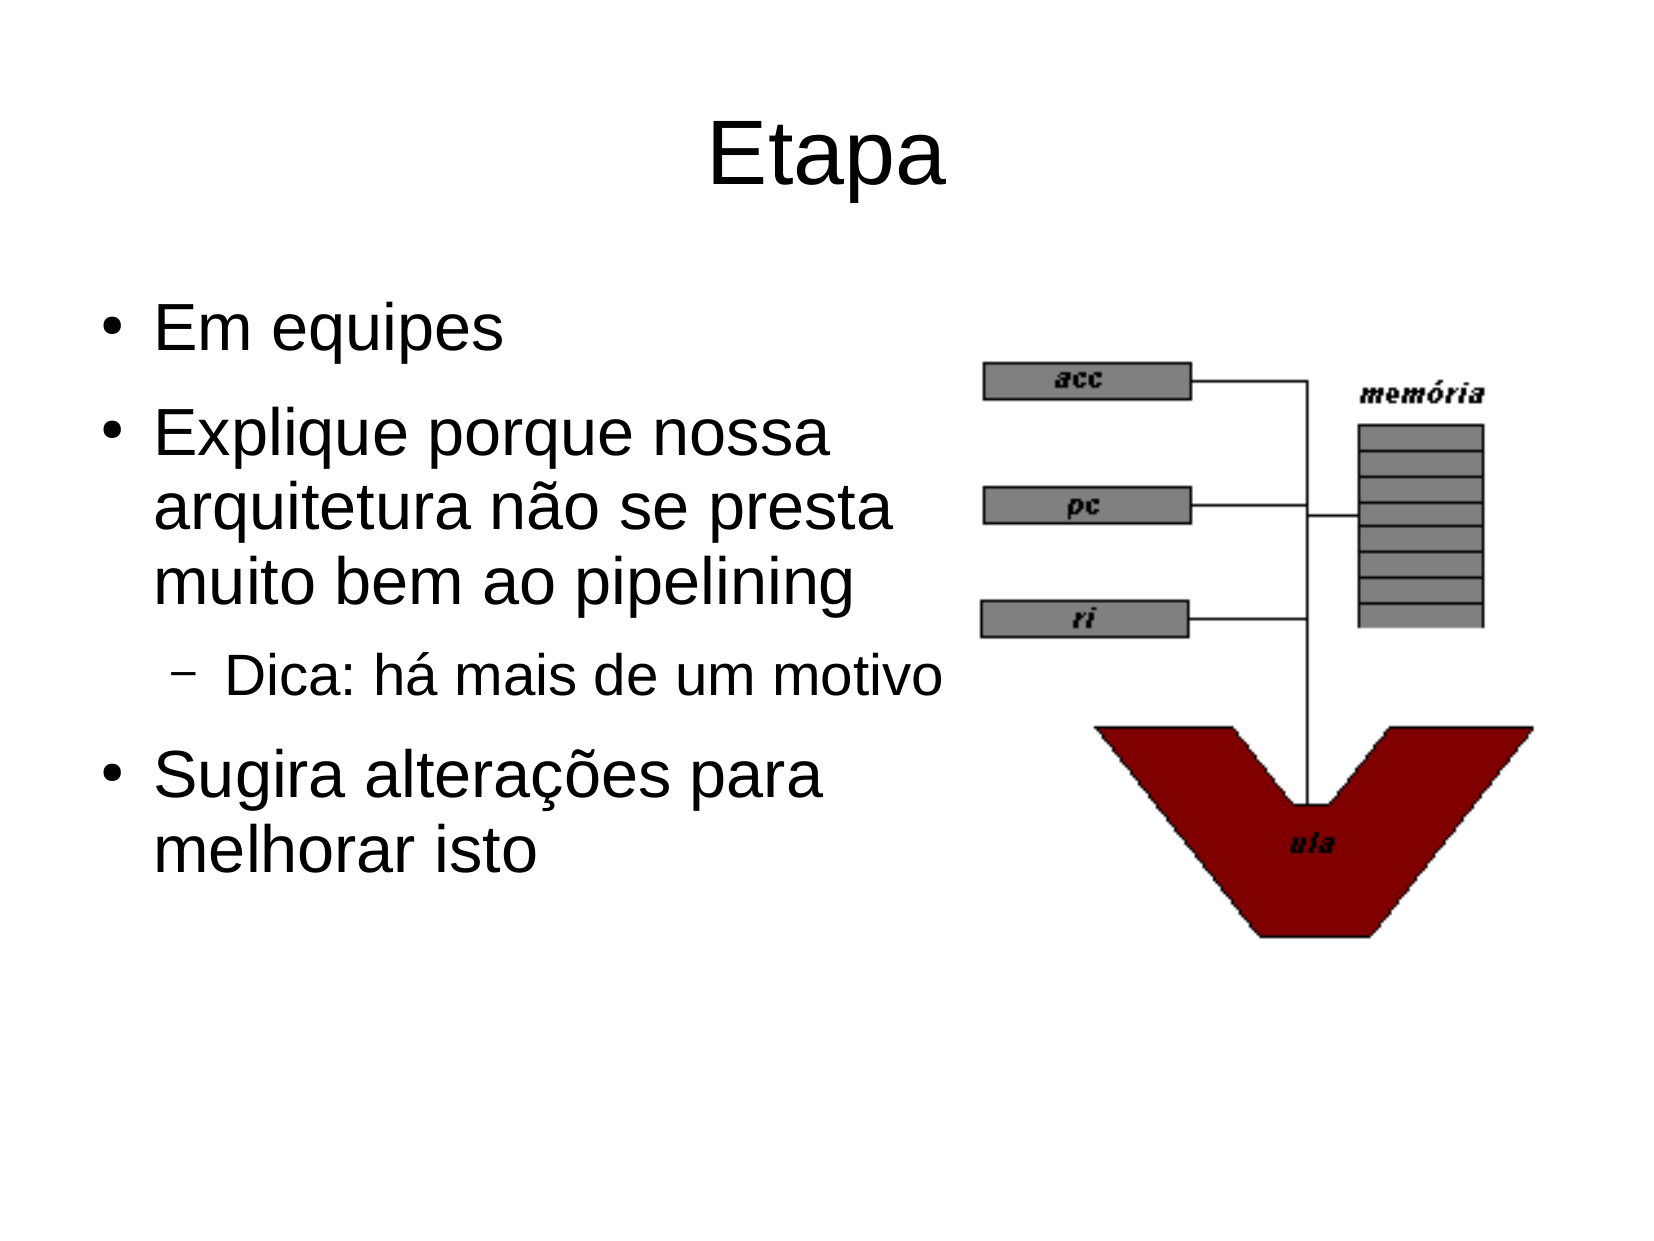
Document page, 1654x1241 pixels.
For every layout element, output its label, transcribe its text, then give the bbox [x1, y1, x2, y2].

title Etapa [82, 49, 1571, 257]
picture [968, 342, 1555, 957]
list Em equipes Explique porque nossa arquitetura não se presta muito bem ao pipelining Dica: há mais de um motivo Sugira alterações para melhorar isto [82, 290, 945, 1099]
